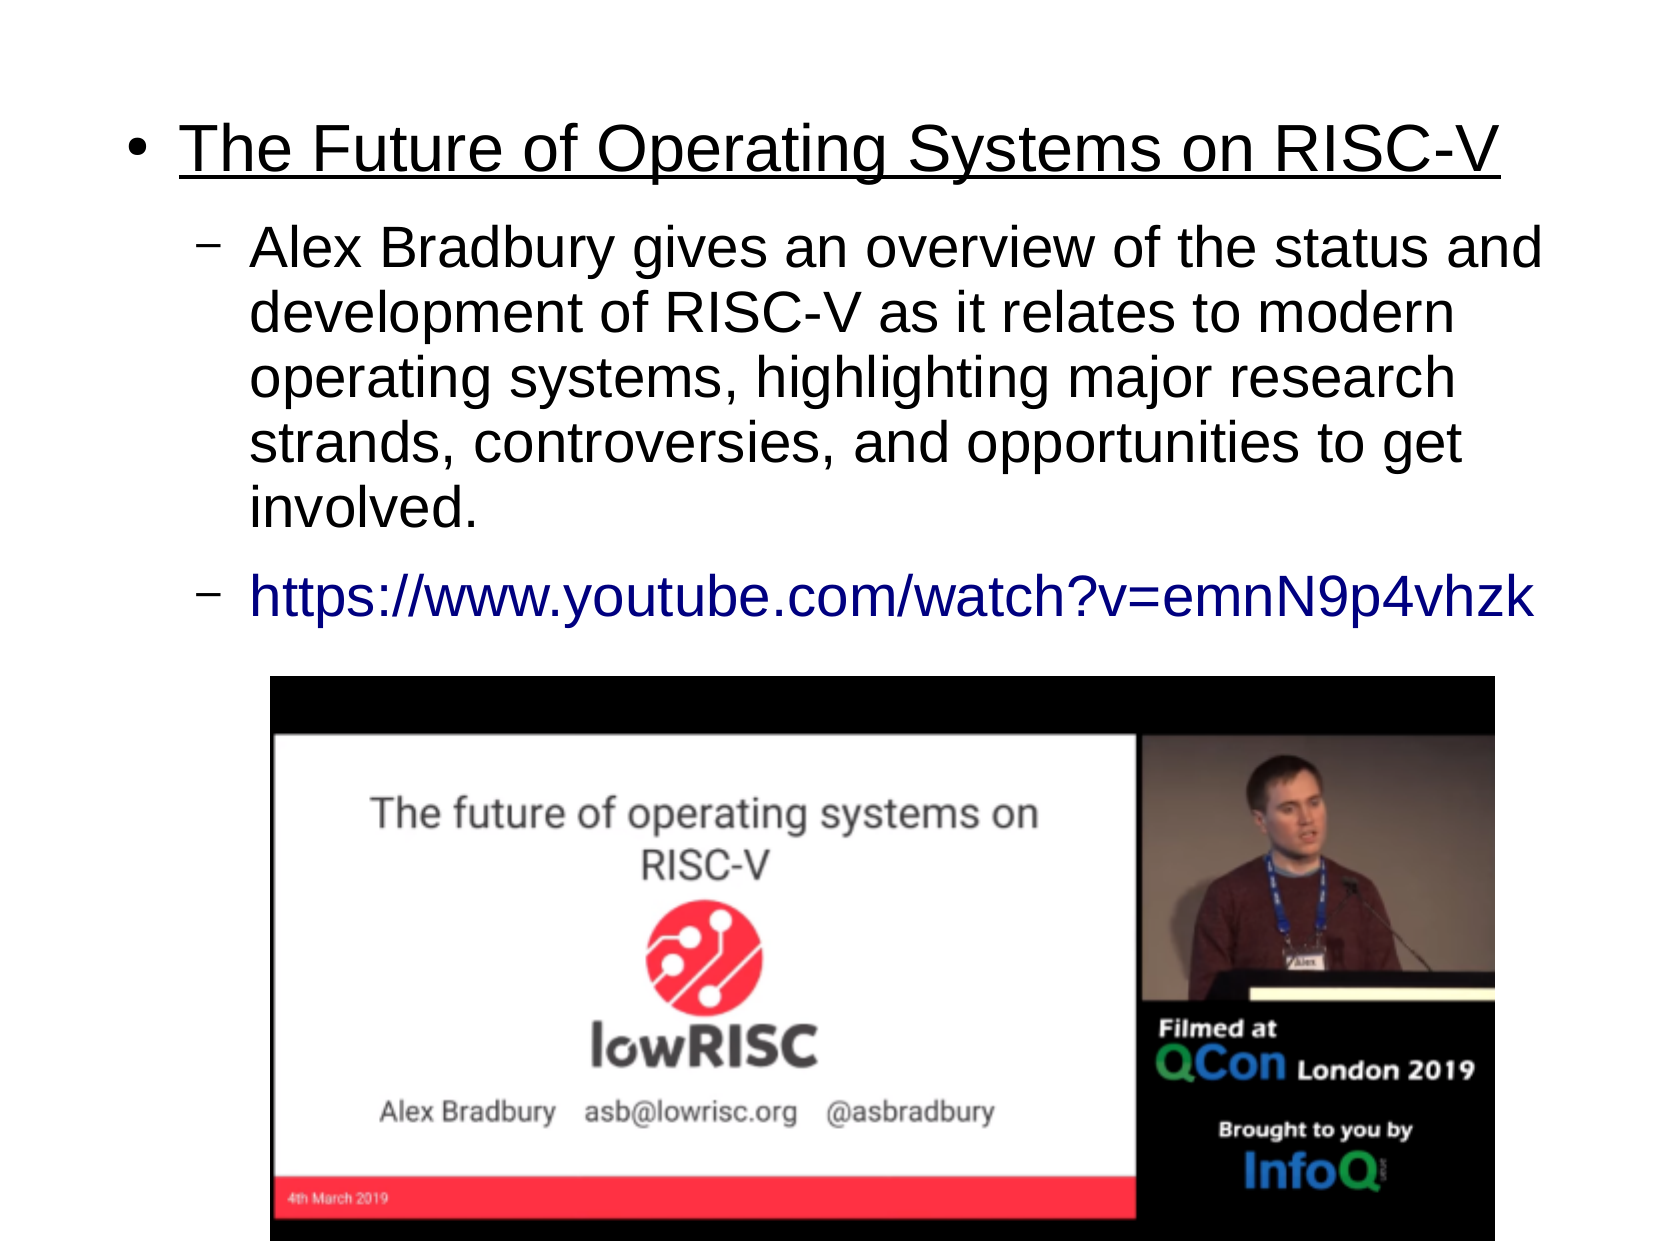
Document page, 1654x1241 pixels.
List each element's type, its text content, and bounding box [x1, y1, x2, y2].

picture [270, 676, 1495, 1241]
list The Future of Operating Systems on RISC-V Alex Bradbury gives an overview of the status and development of RISC-V as it relates to modern operating systems, highlighting major research strands, controversies, and opportunities to get involved. https://www.youtube.com/watch?v=emnN9p4vhzk [89, 6, 1565, 712]
